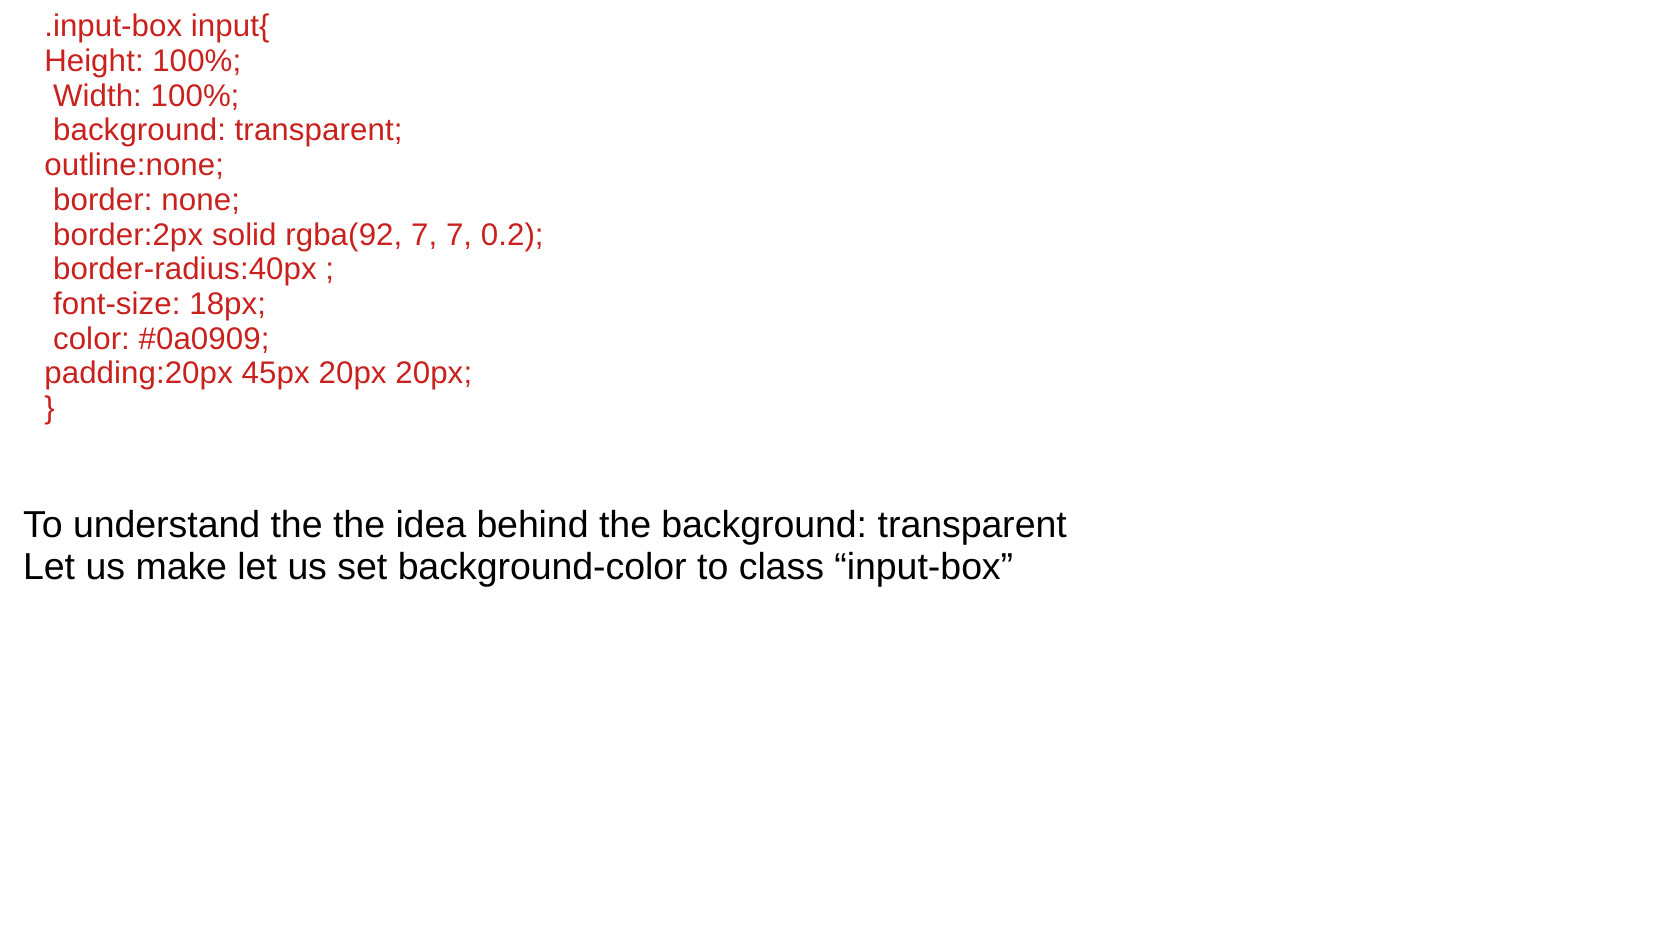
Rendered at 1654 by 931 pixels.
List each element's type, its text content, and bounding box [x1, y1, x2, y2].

text_box To understand the the idea behind the background: transparent Let us make let us set background-color to class “input-box” [8, 496, 1093, 596]
text_box .input-box input{ Height: 100%; Width: 100%; background: transparent; outline:none; border: none; border:2px solid rgba(92, 7, 7, 0.2); border-radius:40px ; font-size: 18px; color: #0a0909; padding:20px 45px 20px 20px; } [29, 1, 591, 496]
